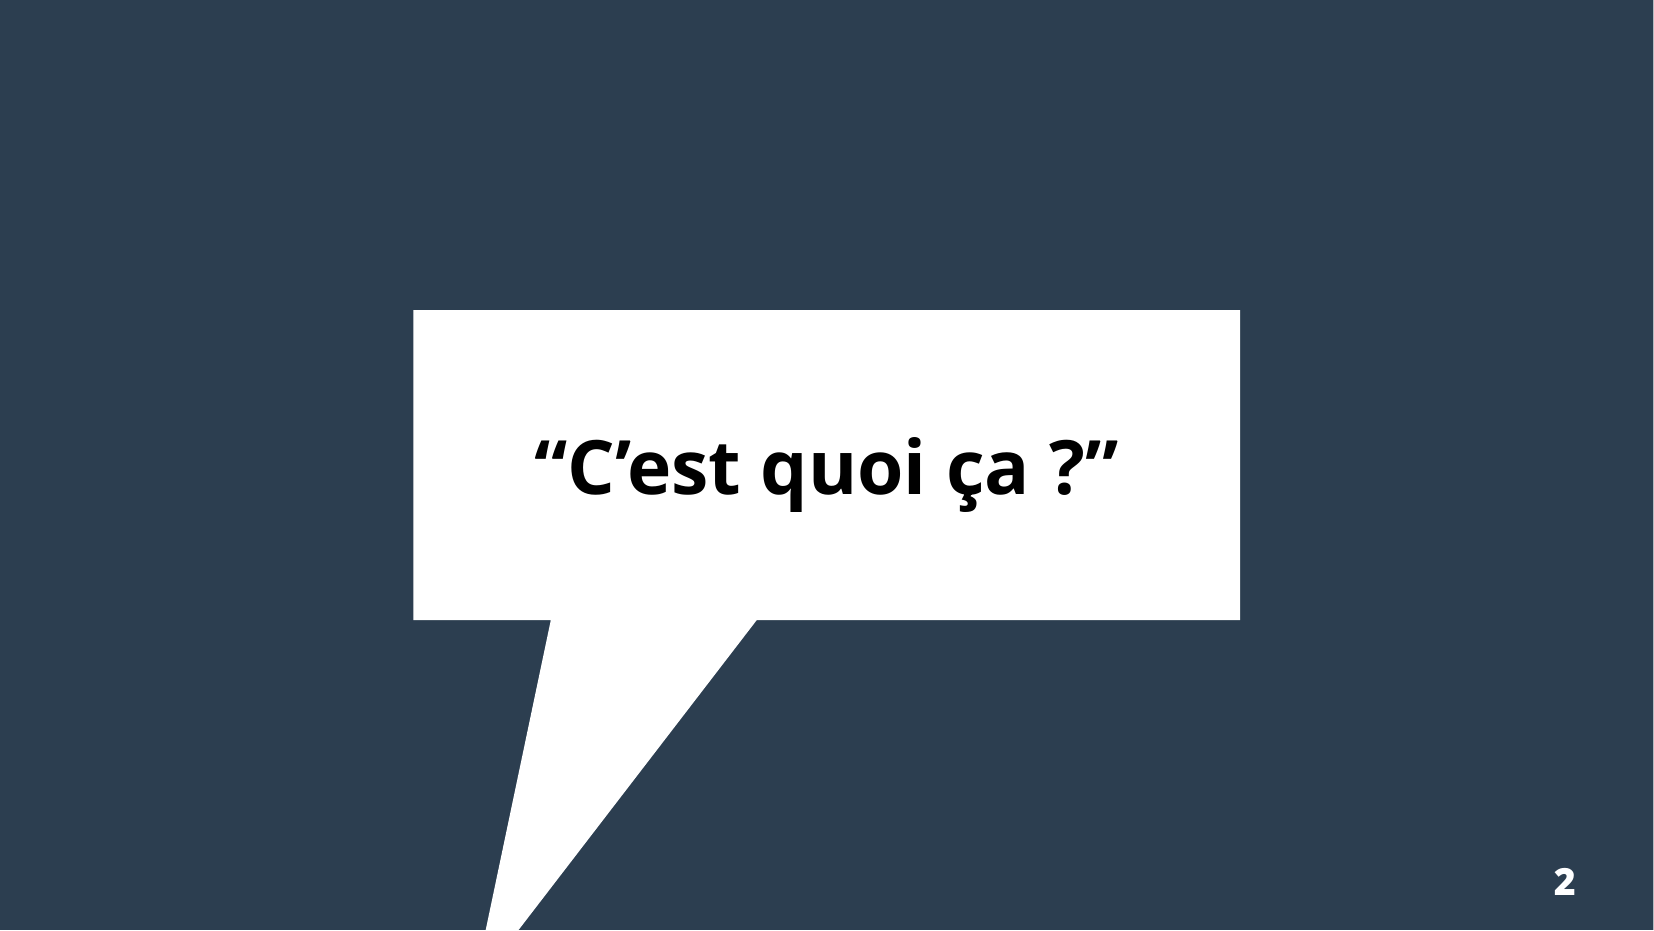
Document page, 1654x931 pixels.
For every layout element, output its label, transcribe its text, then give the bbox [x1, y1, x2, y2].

subtitle “C’est quoi ça ?” [442, 332, 1211, 598]
